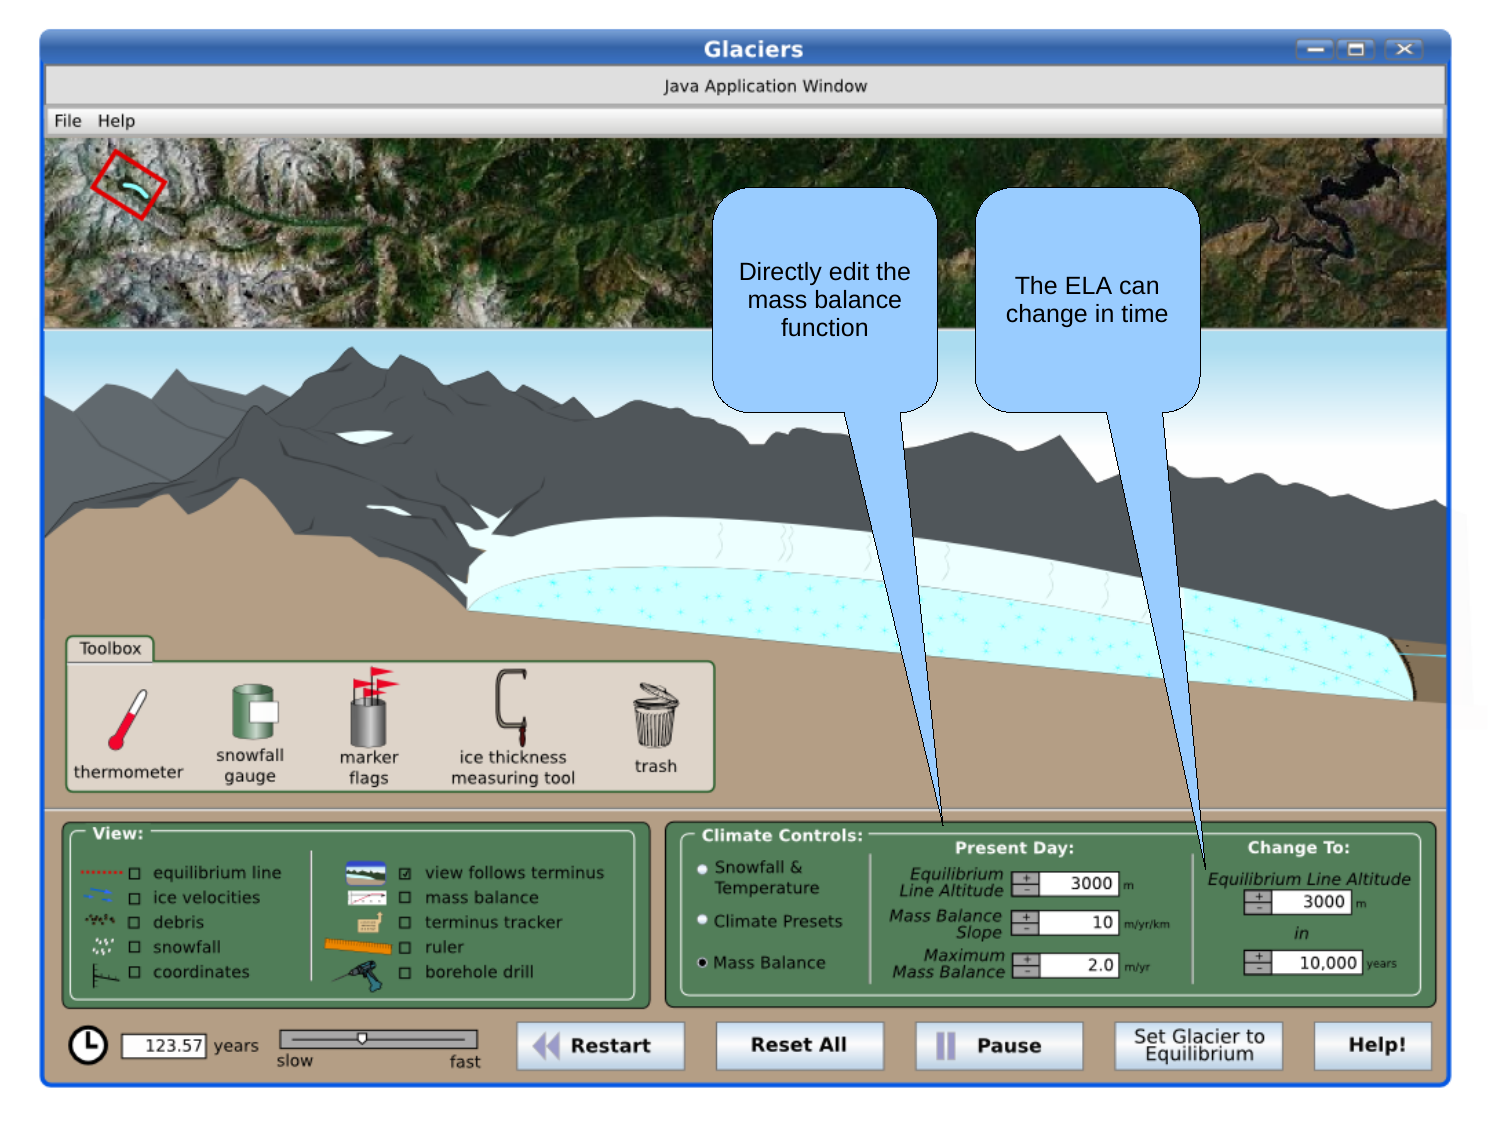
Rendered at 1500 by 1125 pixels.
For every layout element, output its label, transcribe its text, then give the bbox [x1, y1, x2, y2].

picture [5, 0, 1500, 1125]
text_box Directly edit the mass balance function [712, 187, 944, 826]
text_box The ELA can change in time [975, 187, 1206, 870]
